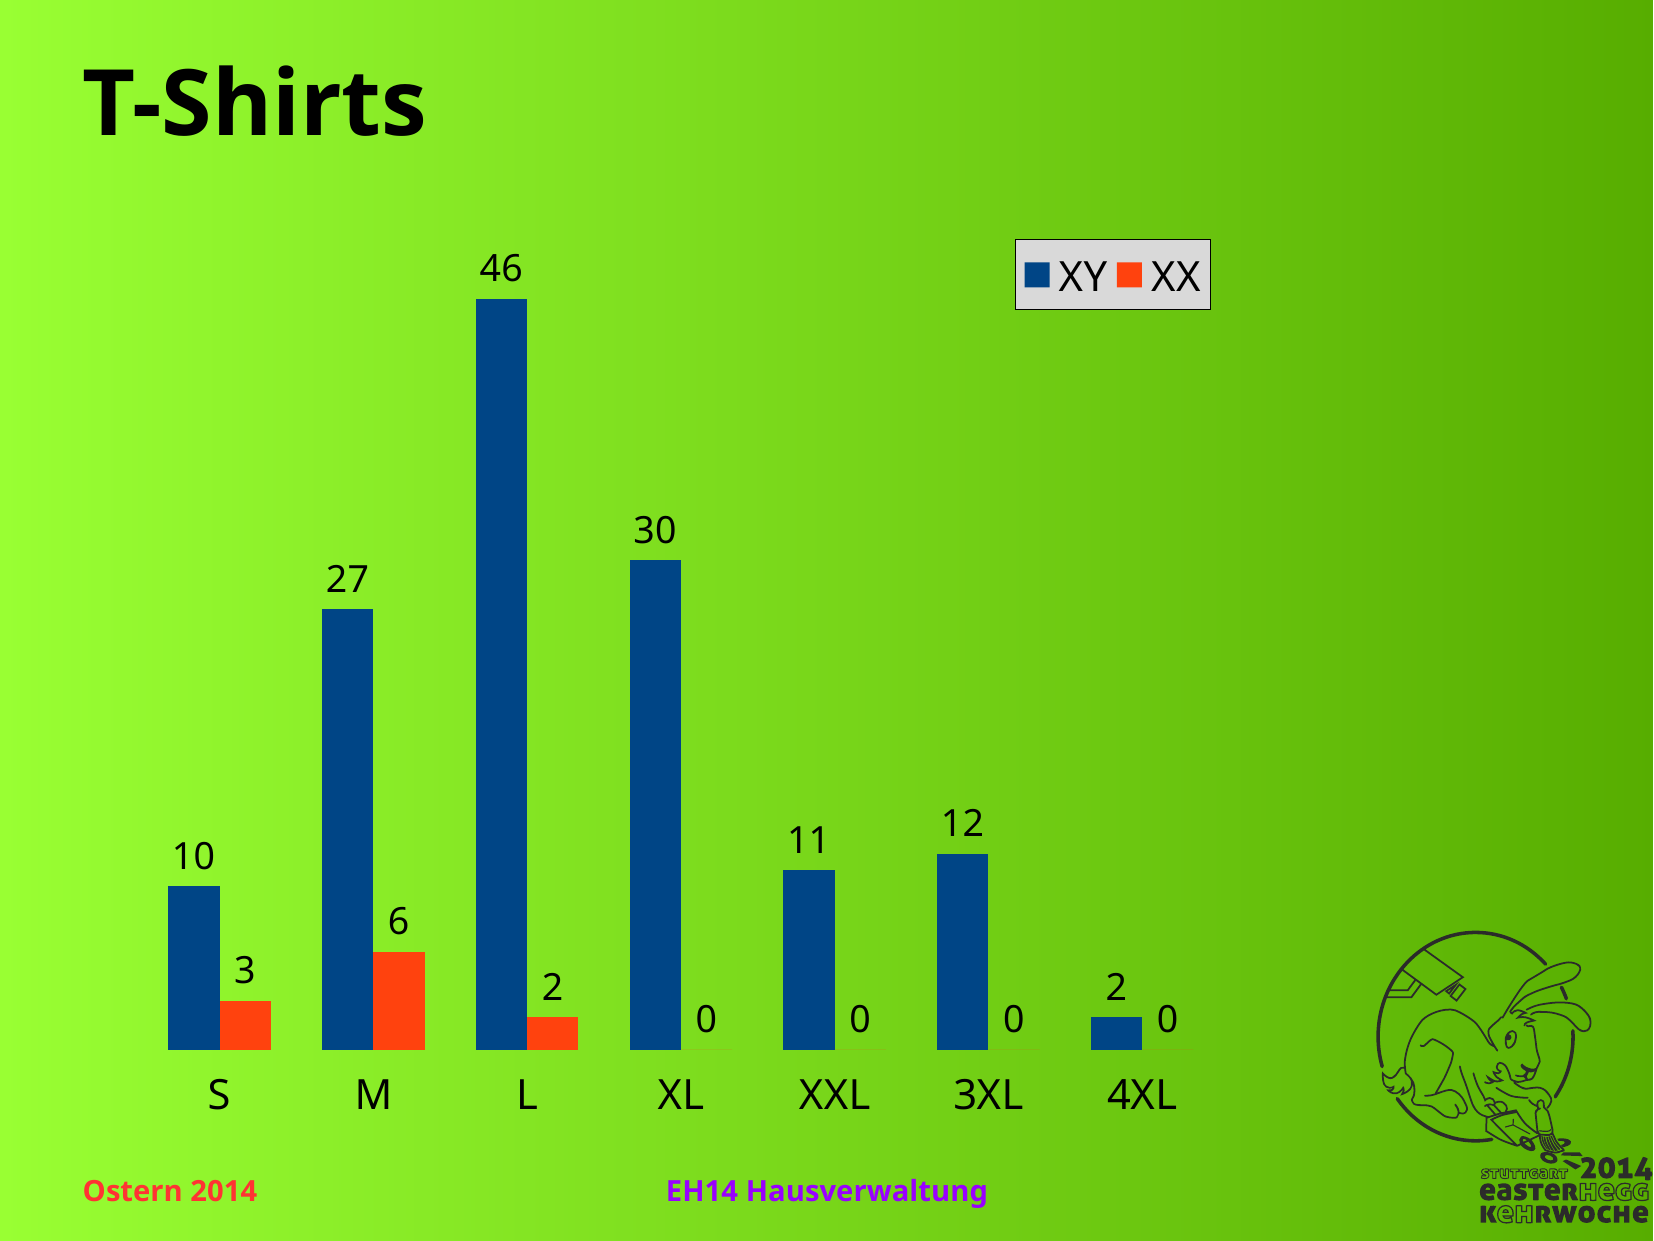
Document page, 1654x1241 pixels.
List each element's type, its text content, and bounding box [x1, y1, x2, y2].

chart [29, 120, 1260, 1156]
title T-Shirts [82, 49, 1571, 151]
title Party Stats [77, 0, 81, 120]
title Party Stats [77, 1156, 81, 1240]
